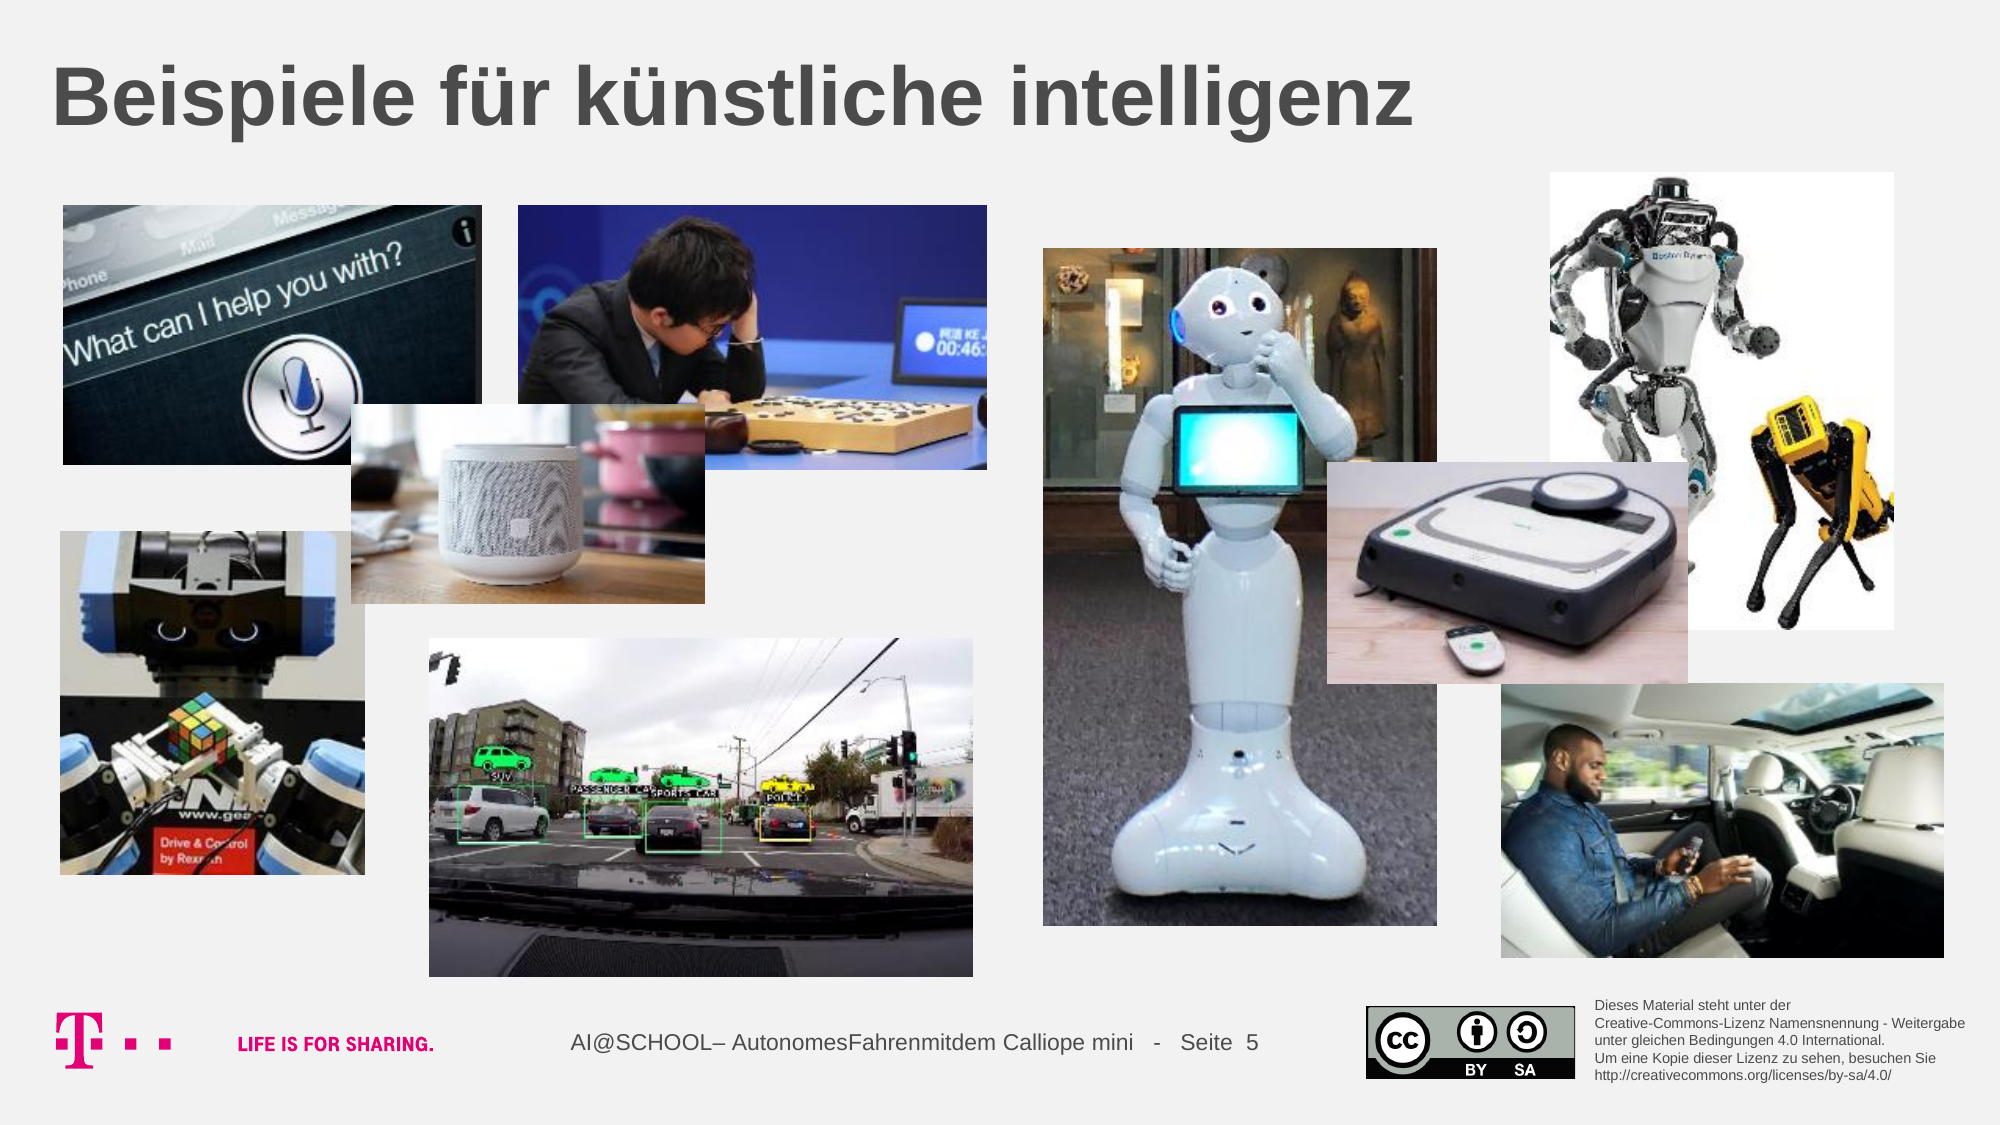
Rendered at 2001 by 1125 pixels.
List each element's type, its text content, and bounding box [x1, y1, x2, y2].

picture [60, 205, 987, 878]
picture [1043, 172, 1944, 958]
text_box Beispiele für künstliche intelligenz [36, 45, 1964, 318]
picture [429, 638, 973, 977]
